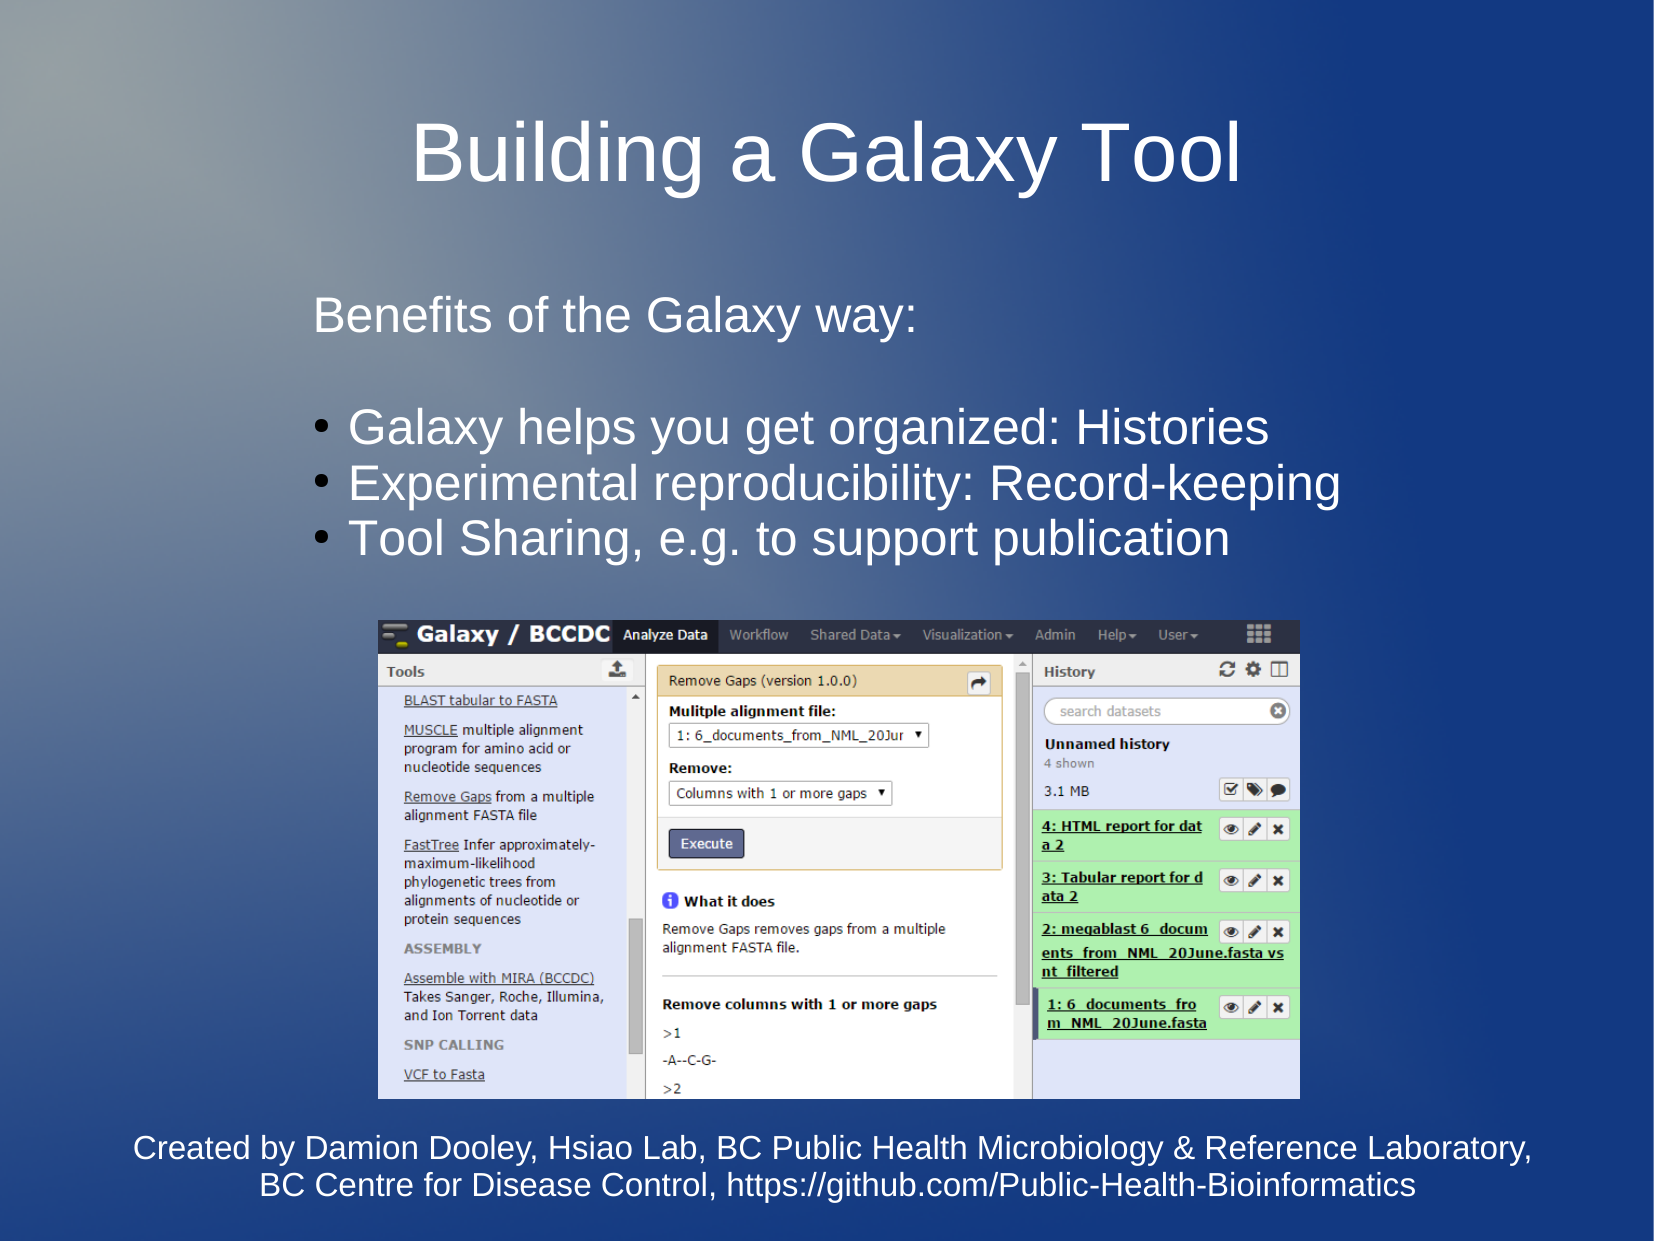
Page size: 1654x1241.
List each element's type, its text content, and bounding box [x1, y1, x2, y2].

subtitle Benefits of the Galaxy way: Galaxy helps you get organized: Histories Experimental reproducibility: Record-keeping Tool Sharing, e.g. to support publication [312, 287, 1512, 567]
text_box Created by Damion Dooley, Hsiao Lab, BC Public Health Microbiology & Reference Laboratory, BC Centre for Disease Control, https://github.com/Public-Health-Bioinformatics [88, 1121, 1589, 1211]
picture [0, 0, 1654, 1241]
title Building a Galaxy Tool [82, 50, 1571, 256]
